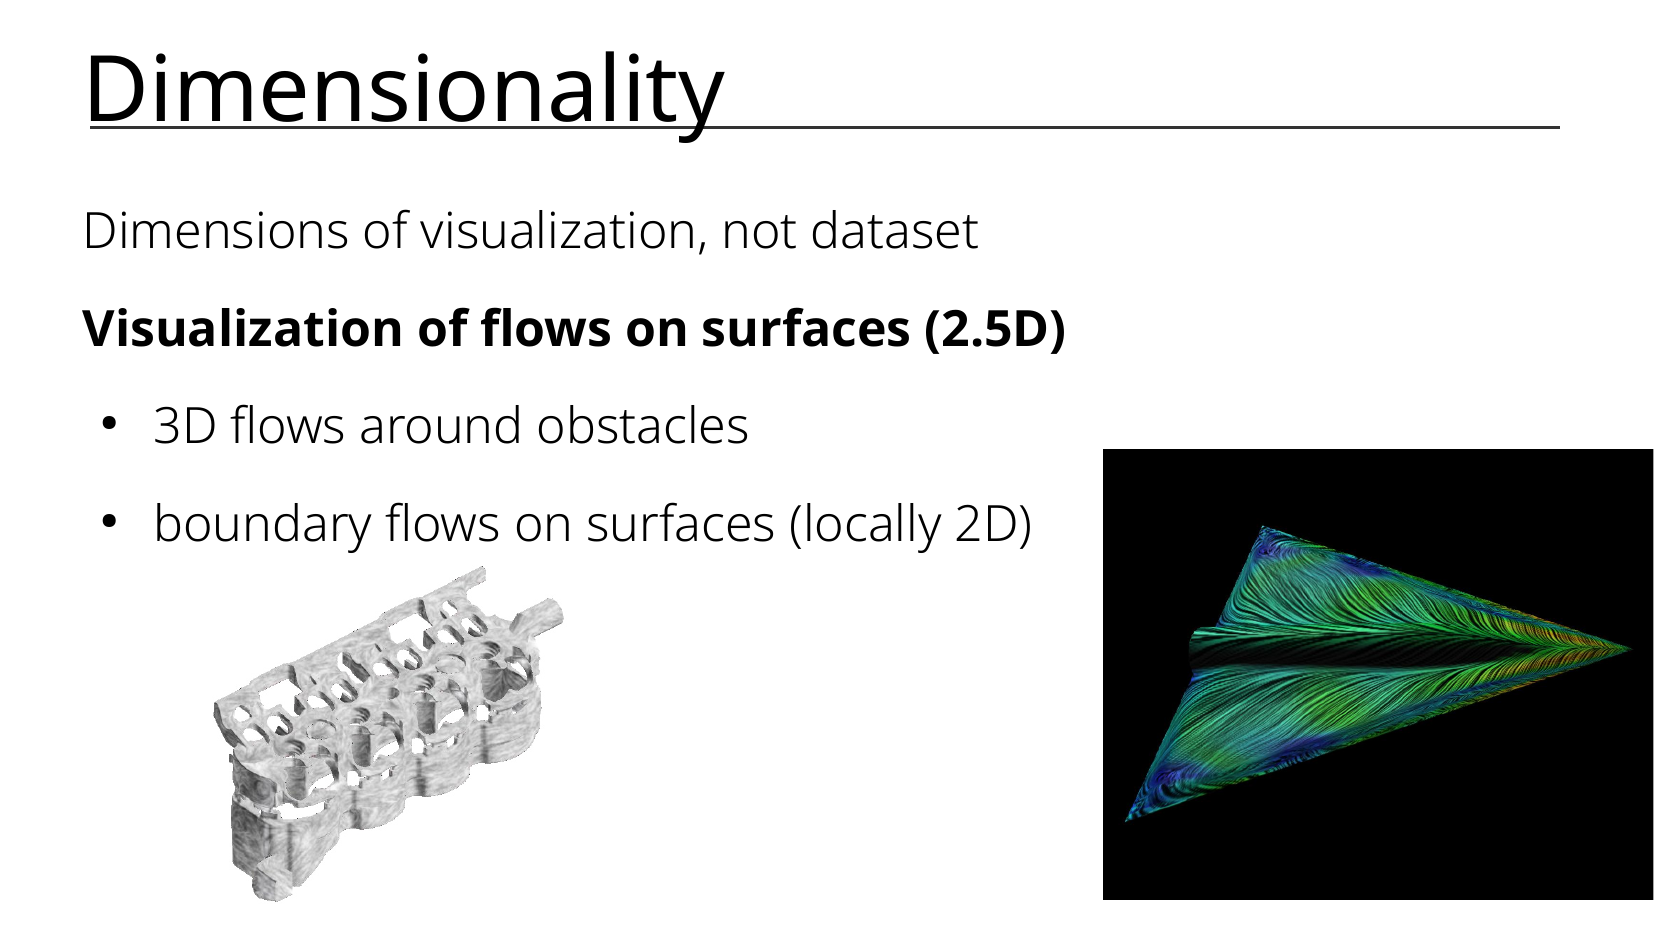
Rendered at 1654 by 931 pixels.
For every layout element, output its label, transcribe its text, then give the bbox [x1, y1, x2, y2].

picture [1103, 449, 1654, 901]
list Dimensions of visualization, not dataset Visualization of flows on surfaces (2.5D) 3D flows around obstacles boundary flows on surfaces (locally 2D) [82, 195, 1571, 811]
picture [206, 554, 567, 916]
title Dimensionality [82, 32, 1571, 140]
